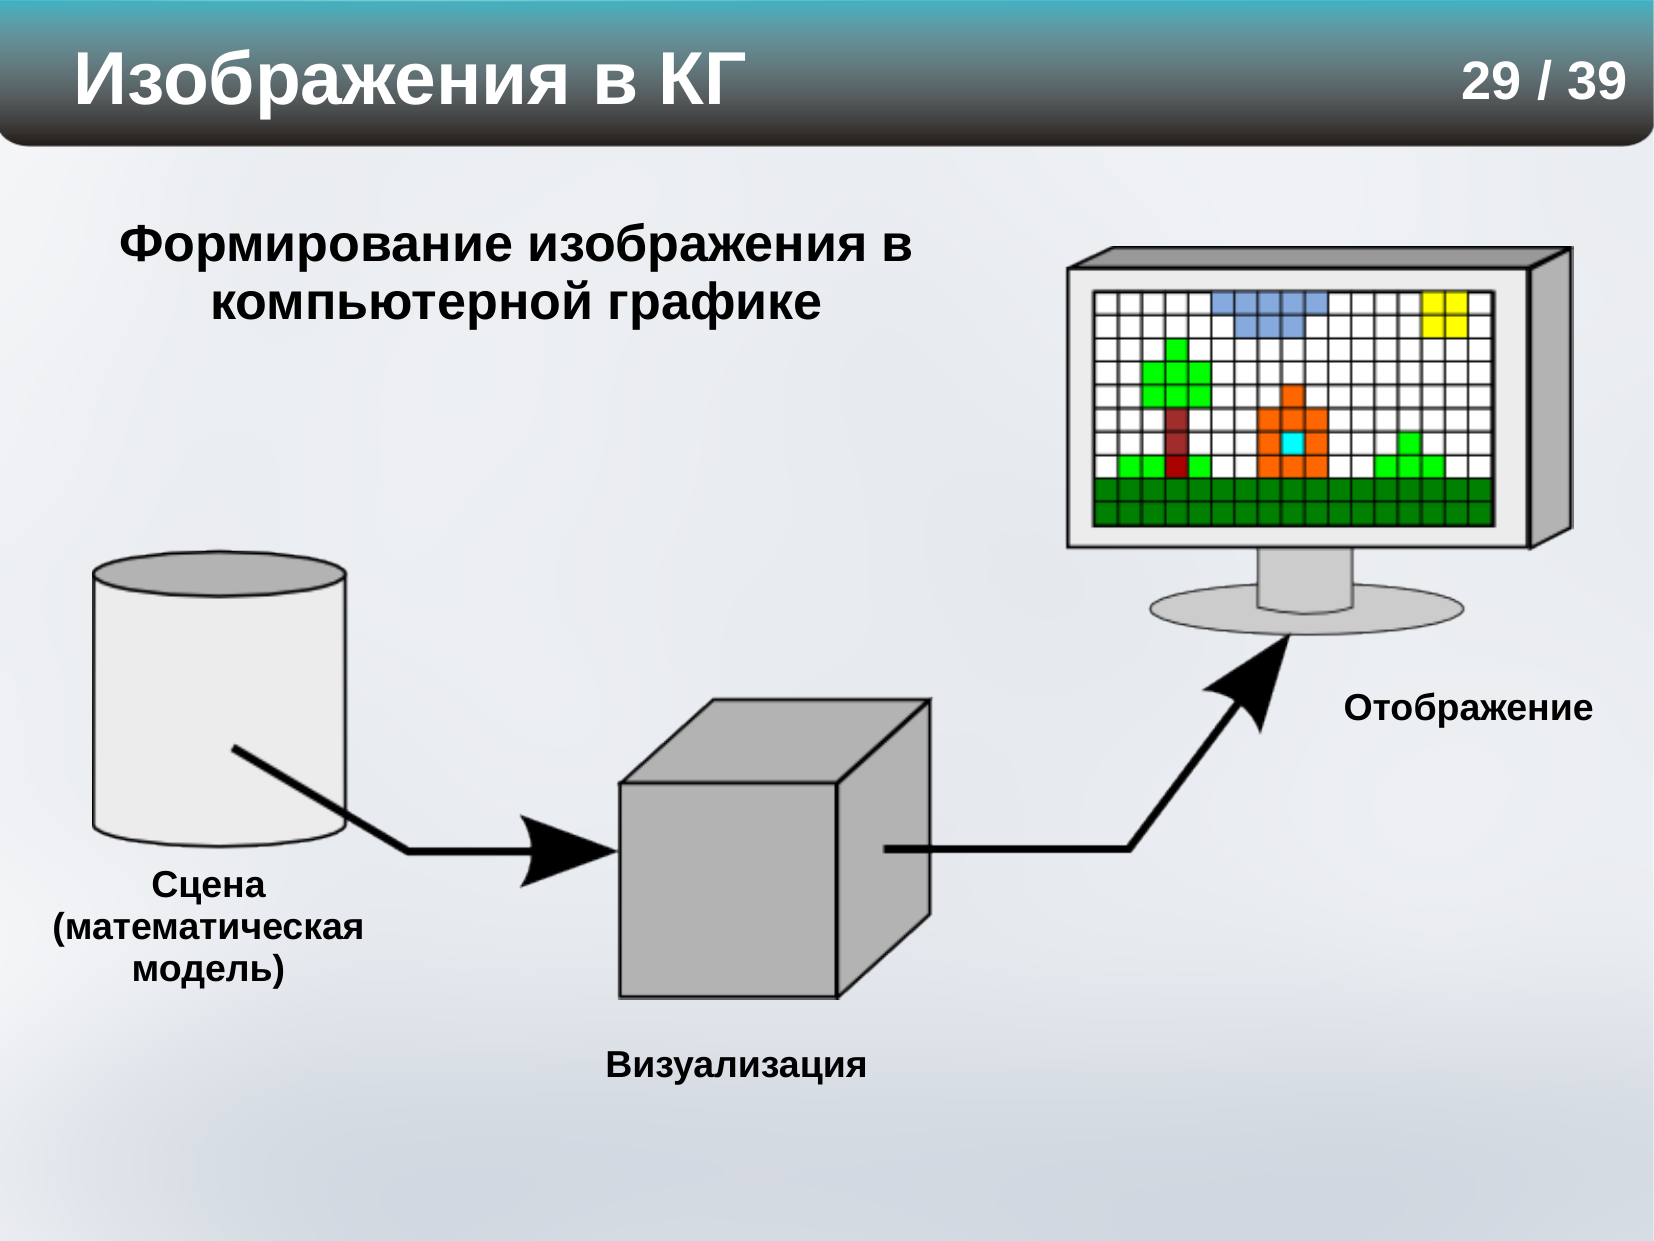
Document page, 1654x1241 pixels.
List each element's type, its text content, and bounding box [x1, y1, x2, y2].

text_box Изображения в КГ [59, 29, 1270, 129]
picture [0, 0, 1654, 1241]
text_box Формирование изображения в компьютерной графике [88, 206, 945, 338]
text_box <number> / 39 [1446, 42, 1654, 179]
text_box Сцена (математическая модель) [31, 856, 386, 998]
text_box Визуализация [590, 1035, 886, 1093]
text_box Отображение [1328, 679, 1625, 736]
